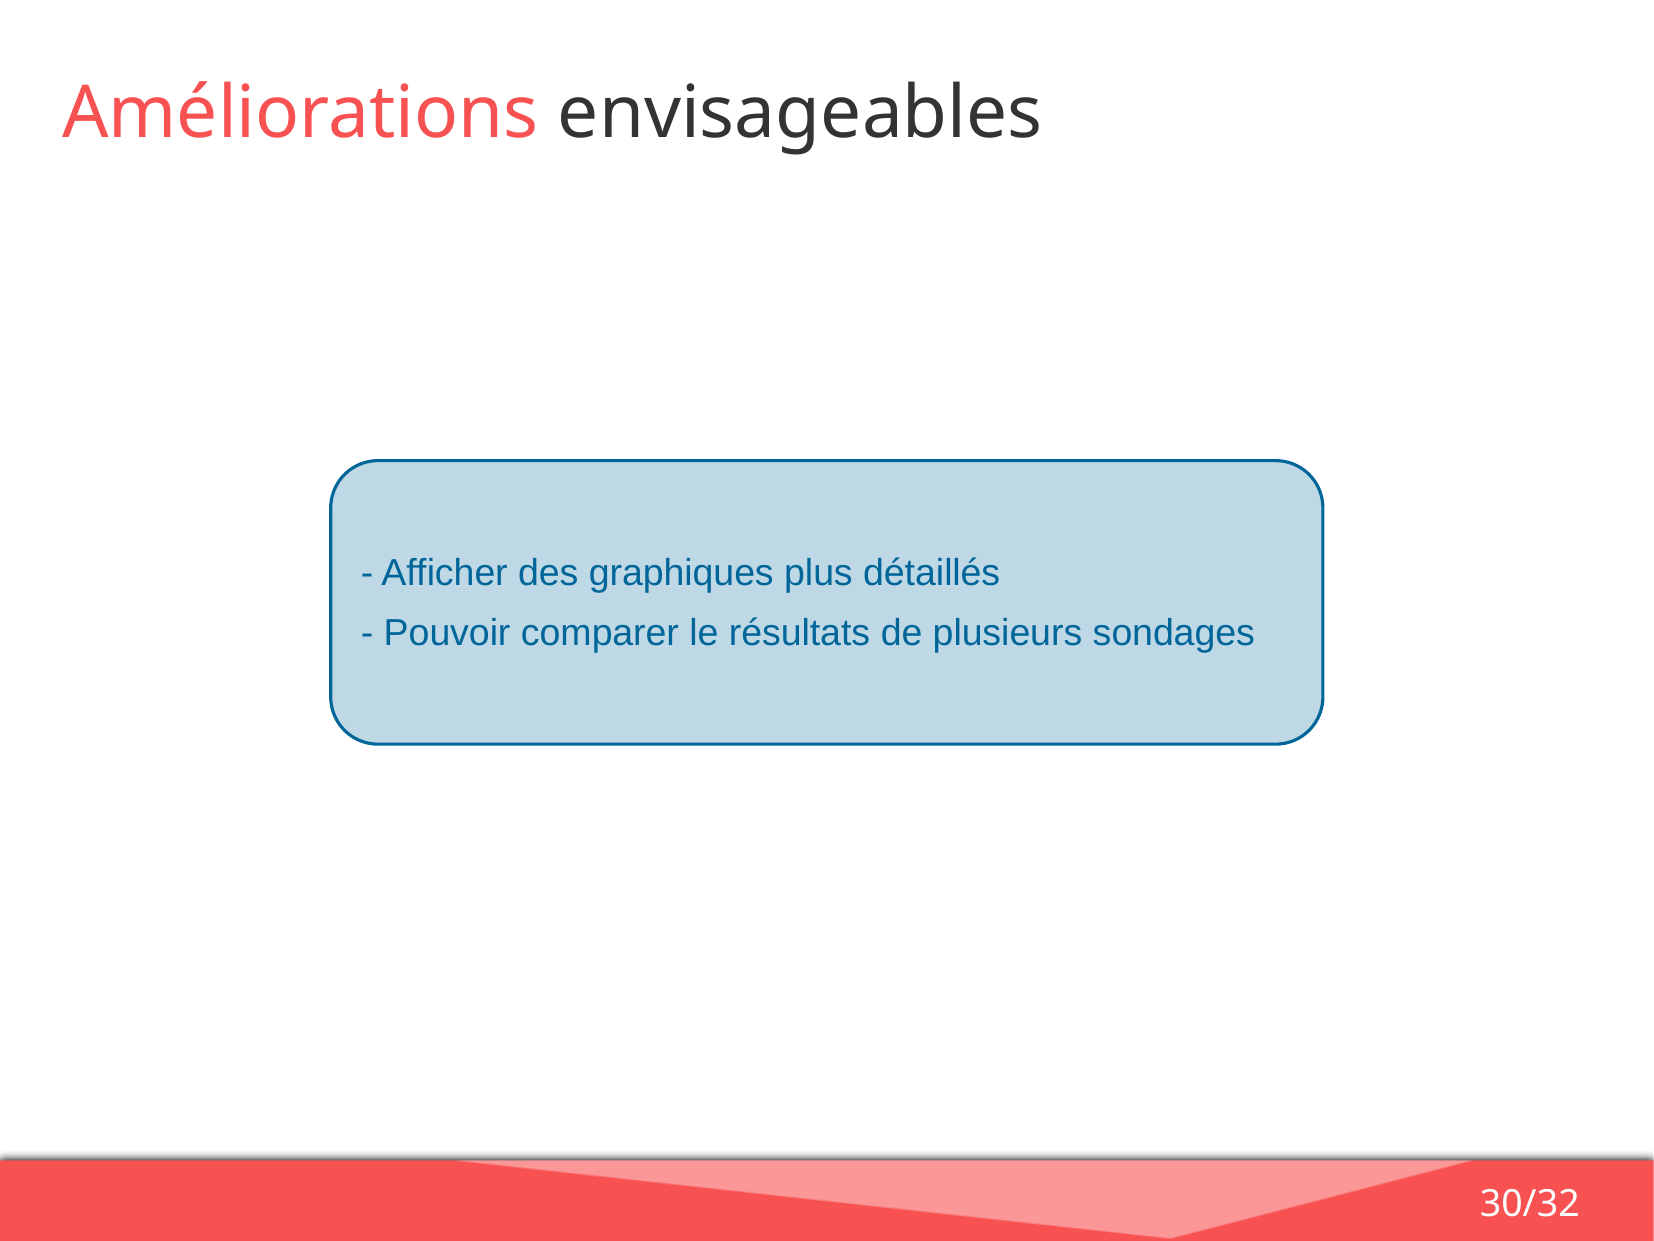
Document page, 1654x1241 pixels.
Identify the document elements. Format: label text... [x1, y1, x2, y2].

text_box <numéro>/32 [1479, 1169, 1654, 1233]
picture [0, 0, 1654, 1241]
text_box Améliorations envisageables [47, 59, 1347, 158]
text_box - Afficher des graphiques plus détaillés - Pouvoir comparer le résultats de plusieurs sondages [330, 460, 1323, 745]
